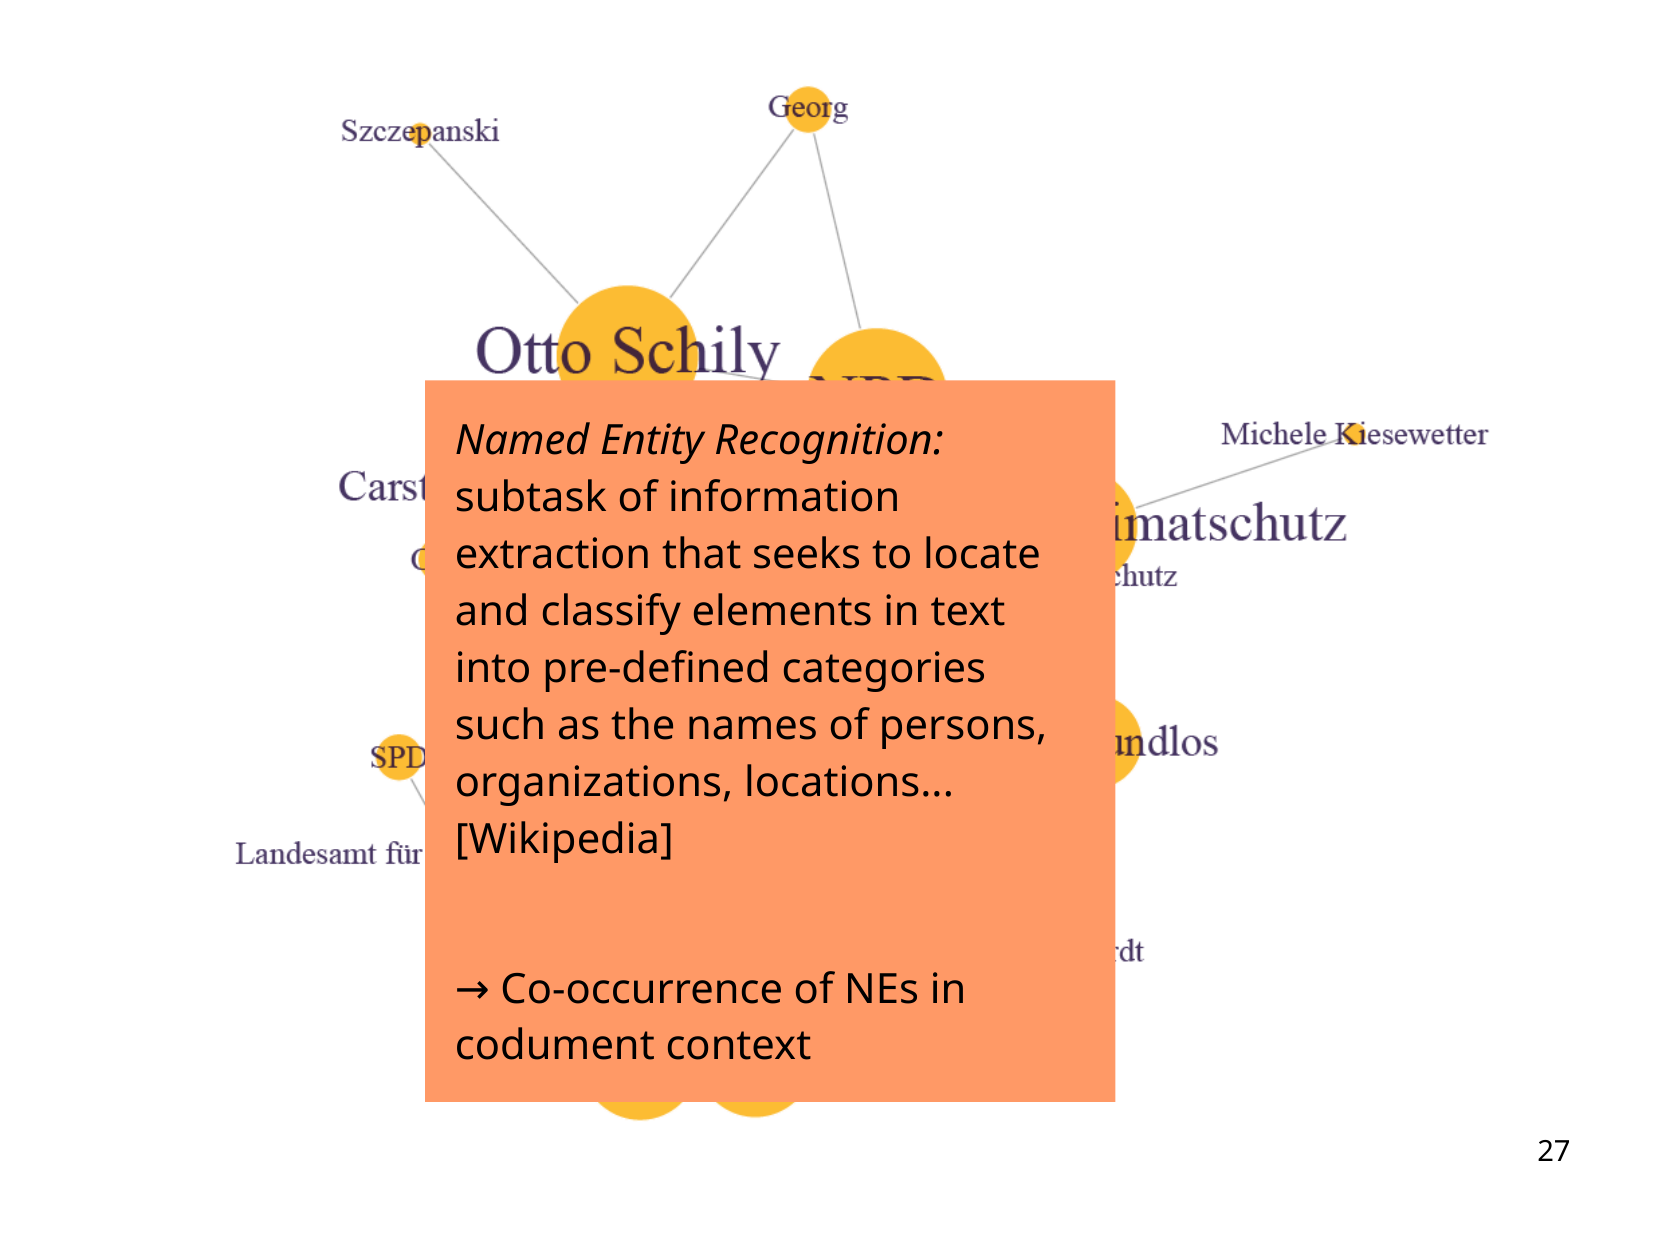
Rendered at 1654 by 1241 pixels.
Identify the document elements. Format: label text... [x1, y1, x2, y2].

picture [200, 57, 1516, 1146]
text_box Named Entity Recognition: subtask of information extraction that seeks to locate and classify elements in text into pre-defined categories such as the names of persons, organizations, locations... [Wikipedia] → Co-occurrence of NEs in codument context [425, 380, 1116, 1018]
